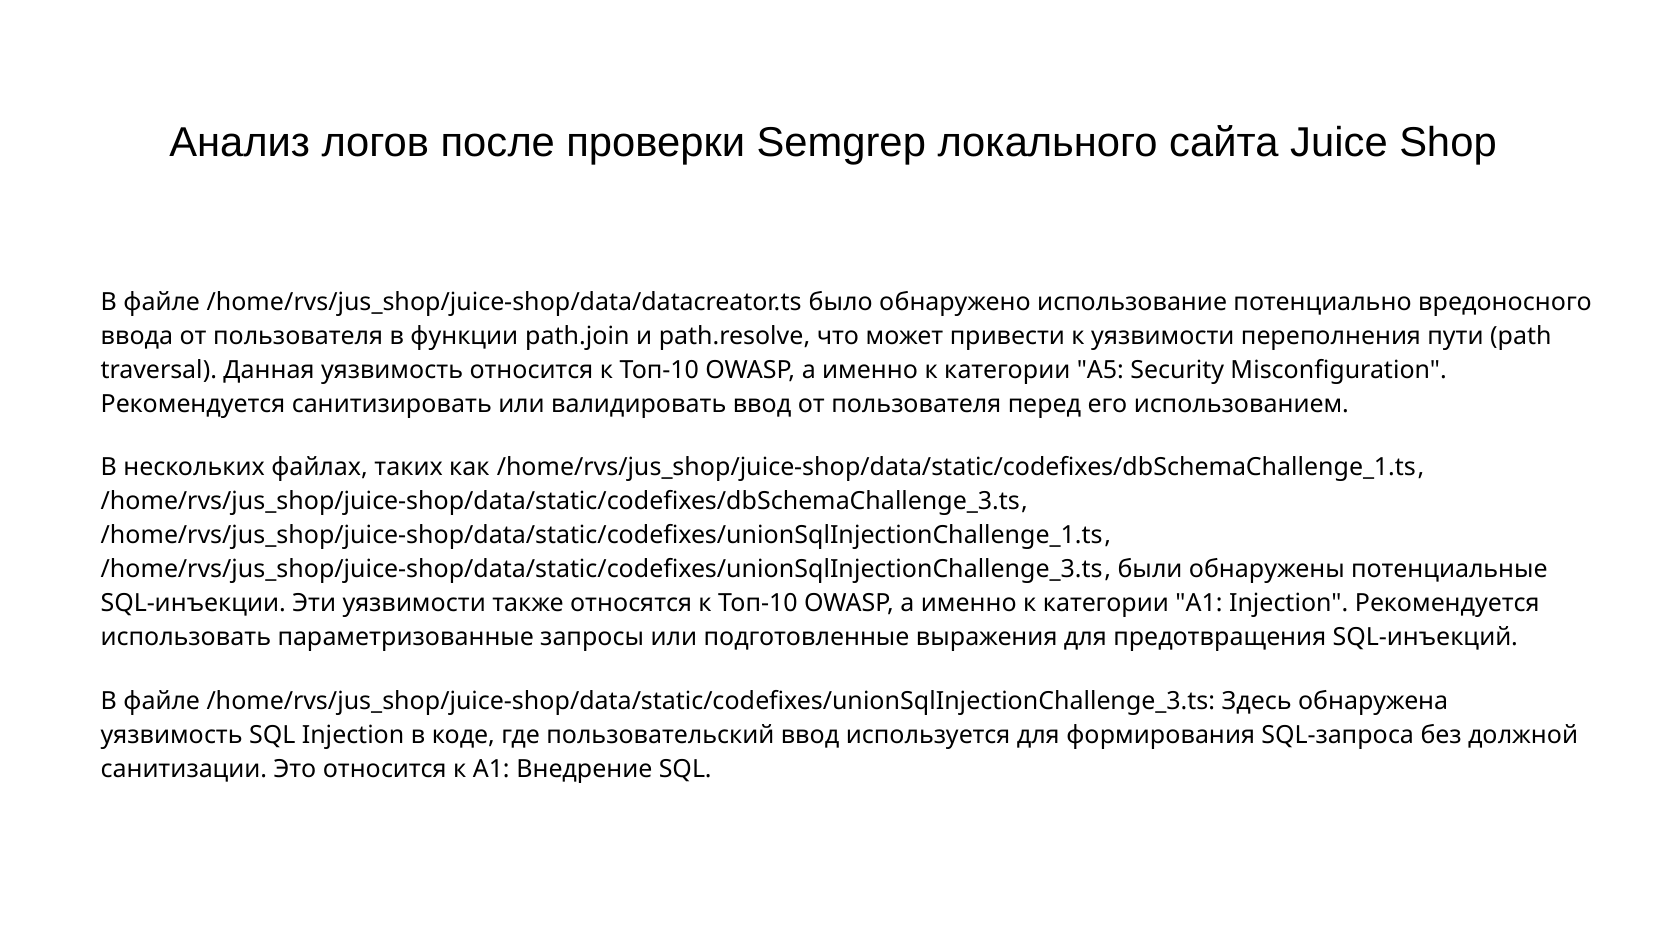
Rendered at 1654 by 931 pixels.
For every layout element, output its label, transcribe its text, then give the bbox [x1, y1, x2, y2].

title Анализ логов после проверки Semgrep локального сайта Juice Shop [80, 77, 1586, 207]
list В файле /home/rvs/jus_shop/juice-shop/data/datacreator.ts было обнаружено использование потенциально вредоносного ввода от пользователя в функции path.join и path.resolve, что может привести к уязвимости переполнения пути (path traversal). Данная уязвимость относится к Топ-10 OWASP, а именно к категории "A5: Security Misconfiguration". Рекомендуется санитизировать или валидировать ввод от пользователя перед его использованием. В нескольких файлах, таких как /home/rvs/jus_shop/juice-shop/data/static/codefixes/dbSchemaChallenge_1.ts, /home/rvs/jus_shop/juice-shop/data/static/codefixes/dbSchemaChallenge_3.ts, /home/rvs/jus_shop/juice-shop/data/static/codefixes/unionSqlInjectionChallenge_1.ts, /home/rvs/jus_shop/juice-shop/data/static/codefixes/unionSqlInjectionChallenge_3.ts, были обнаружены потенциальные SQL-инъекции. Эти уязвимости также относятся к Топ-10 OWASP, а именно к категории "A1: Injection". Рекомендуется использовать параметризованные запросы или подготовленные выражения для предотвращения SQL-инъекций. В файле /home/rvs/jus_shop/juice-shop/data/static/codefixes/unionSqlInjectionChallenge_3.ts: Здесь обнаружена уязвимость SQL Injection в коде, где пользовательский ввод используется для формирования SQL-запроса без должной санитизации. Это относится к A1: Внедрение SQL. [100, 283, 1595, 798]
